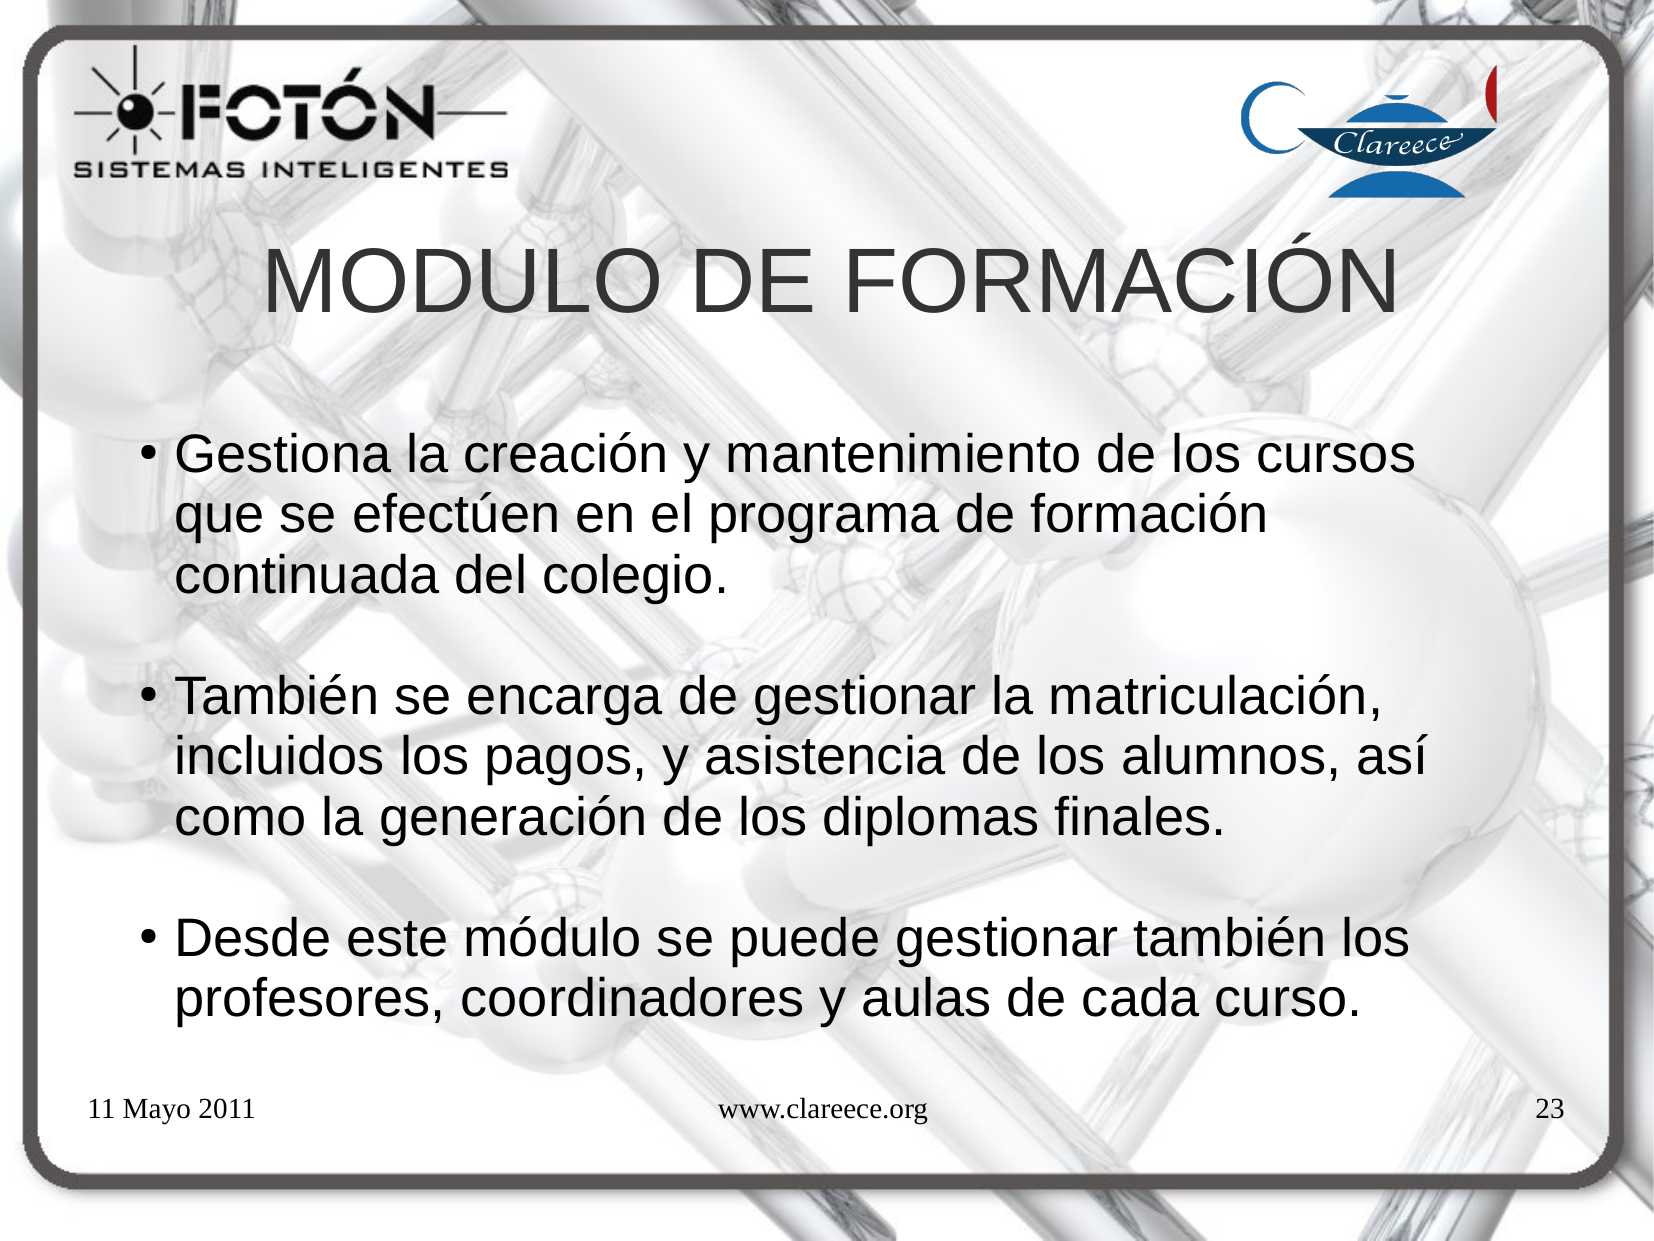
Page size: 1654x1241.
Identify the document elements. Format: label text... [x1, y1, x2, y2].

picture [0, 0, 1654, 1241]
title MODULO DE FORMACIÓN [88, 177, 1577, 385]
text_box Gestiona la creación y mantenimiento de los cursos que se efectúen en el programa de formación continuada del colegio. También se encarga de gestionar la matriculación, incluidos los pagos, y asistencia de los alumnos, así como la generación de los diplomas finales. Desde este módulo se puede gestionar también los profesores, coordinadores y aulas de cada curso. [88, 322, 1536, 1041]
